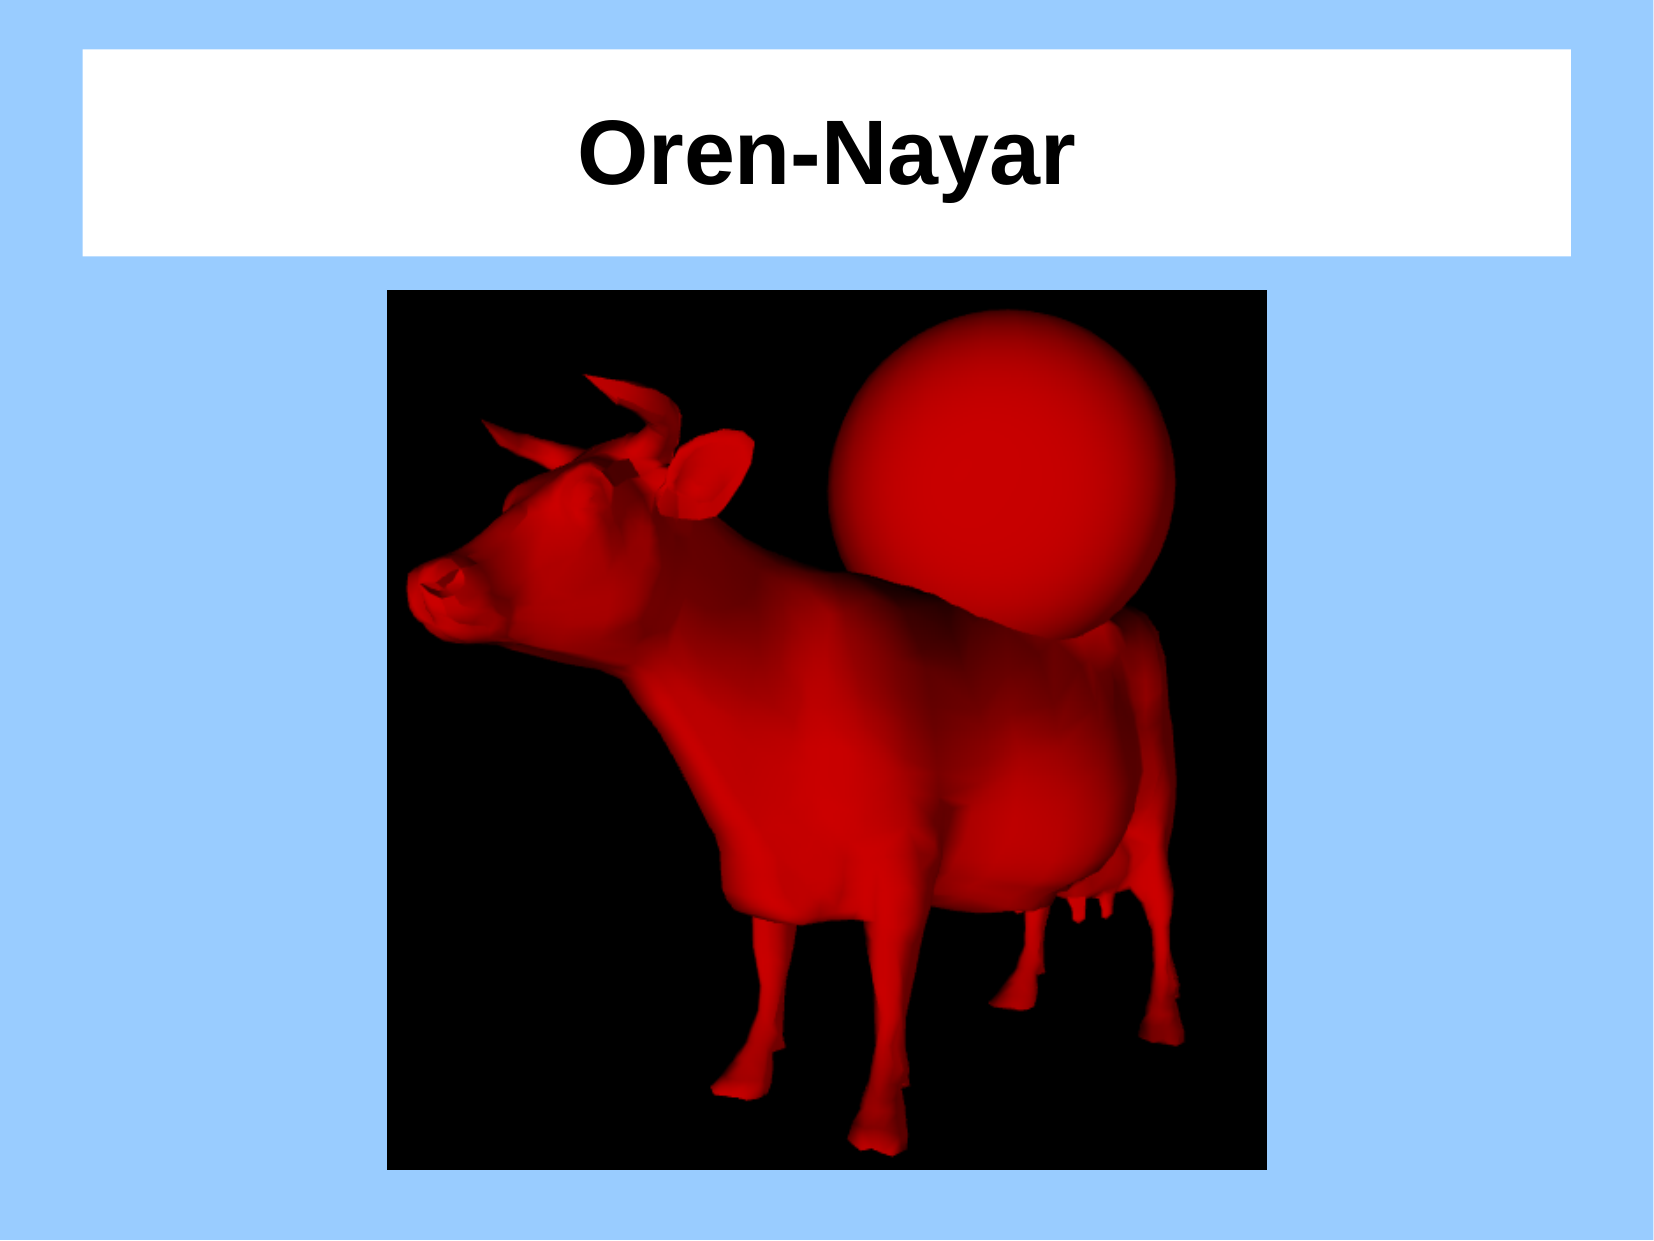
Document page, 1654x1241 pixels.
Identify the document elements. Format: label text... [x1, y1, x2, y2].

title Oren-Nayar [82, 49, 1571, 257]
picture [387, 290, 1267, 1170]
